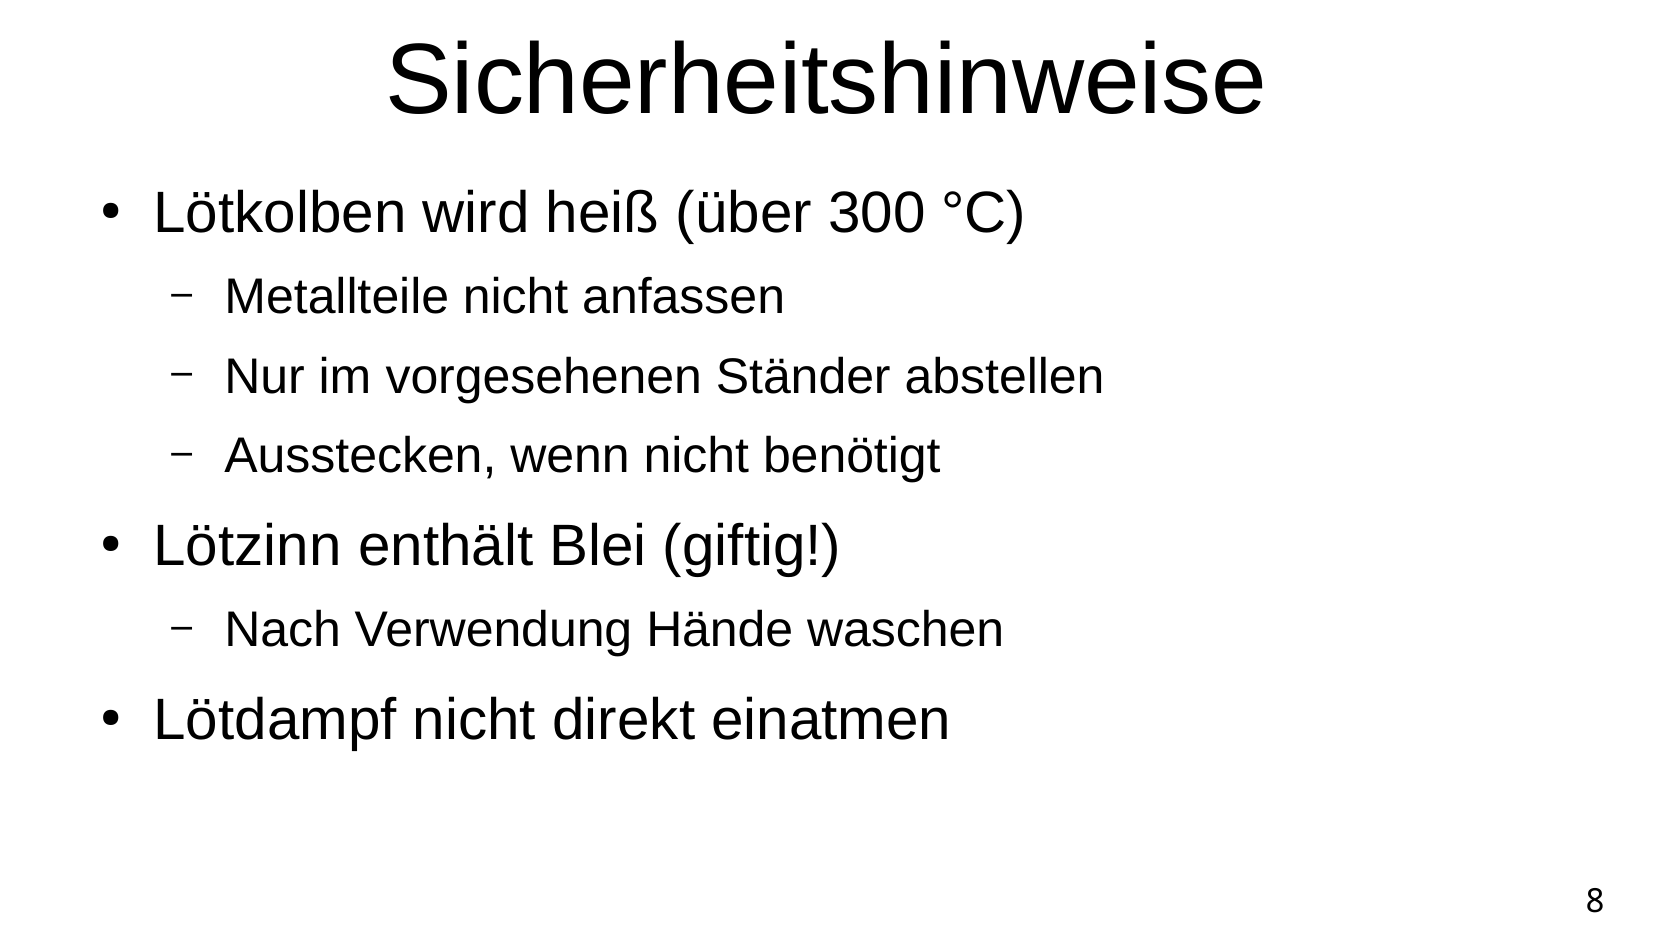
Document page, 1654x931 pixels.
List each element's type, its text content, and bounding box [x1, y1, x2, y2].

title Sicherheitshinweise [82, 1, 1571, 157]
list Lötkolben wird heiß (über 300 °C) Metallteile nicht anfassen Nur im vorgesehenen Ständer abstellen Ausstecken, wenn nicht benötigt Lötzinn enthält Blei (giftig!) Nach Verwendung Hände waschen Lötdampf nicht direkt einatmen [82, 180, 1571, 811]
